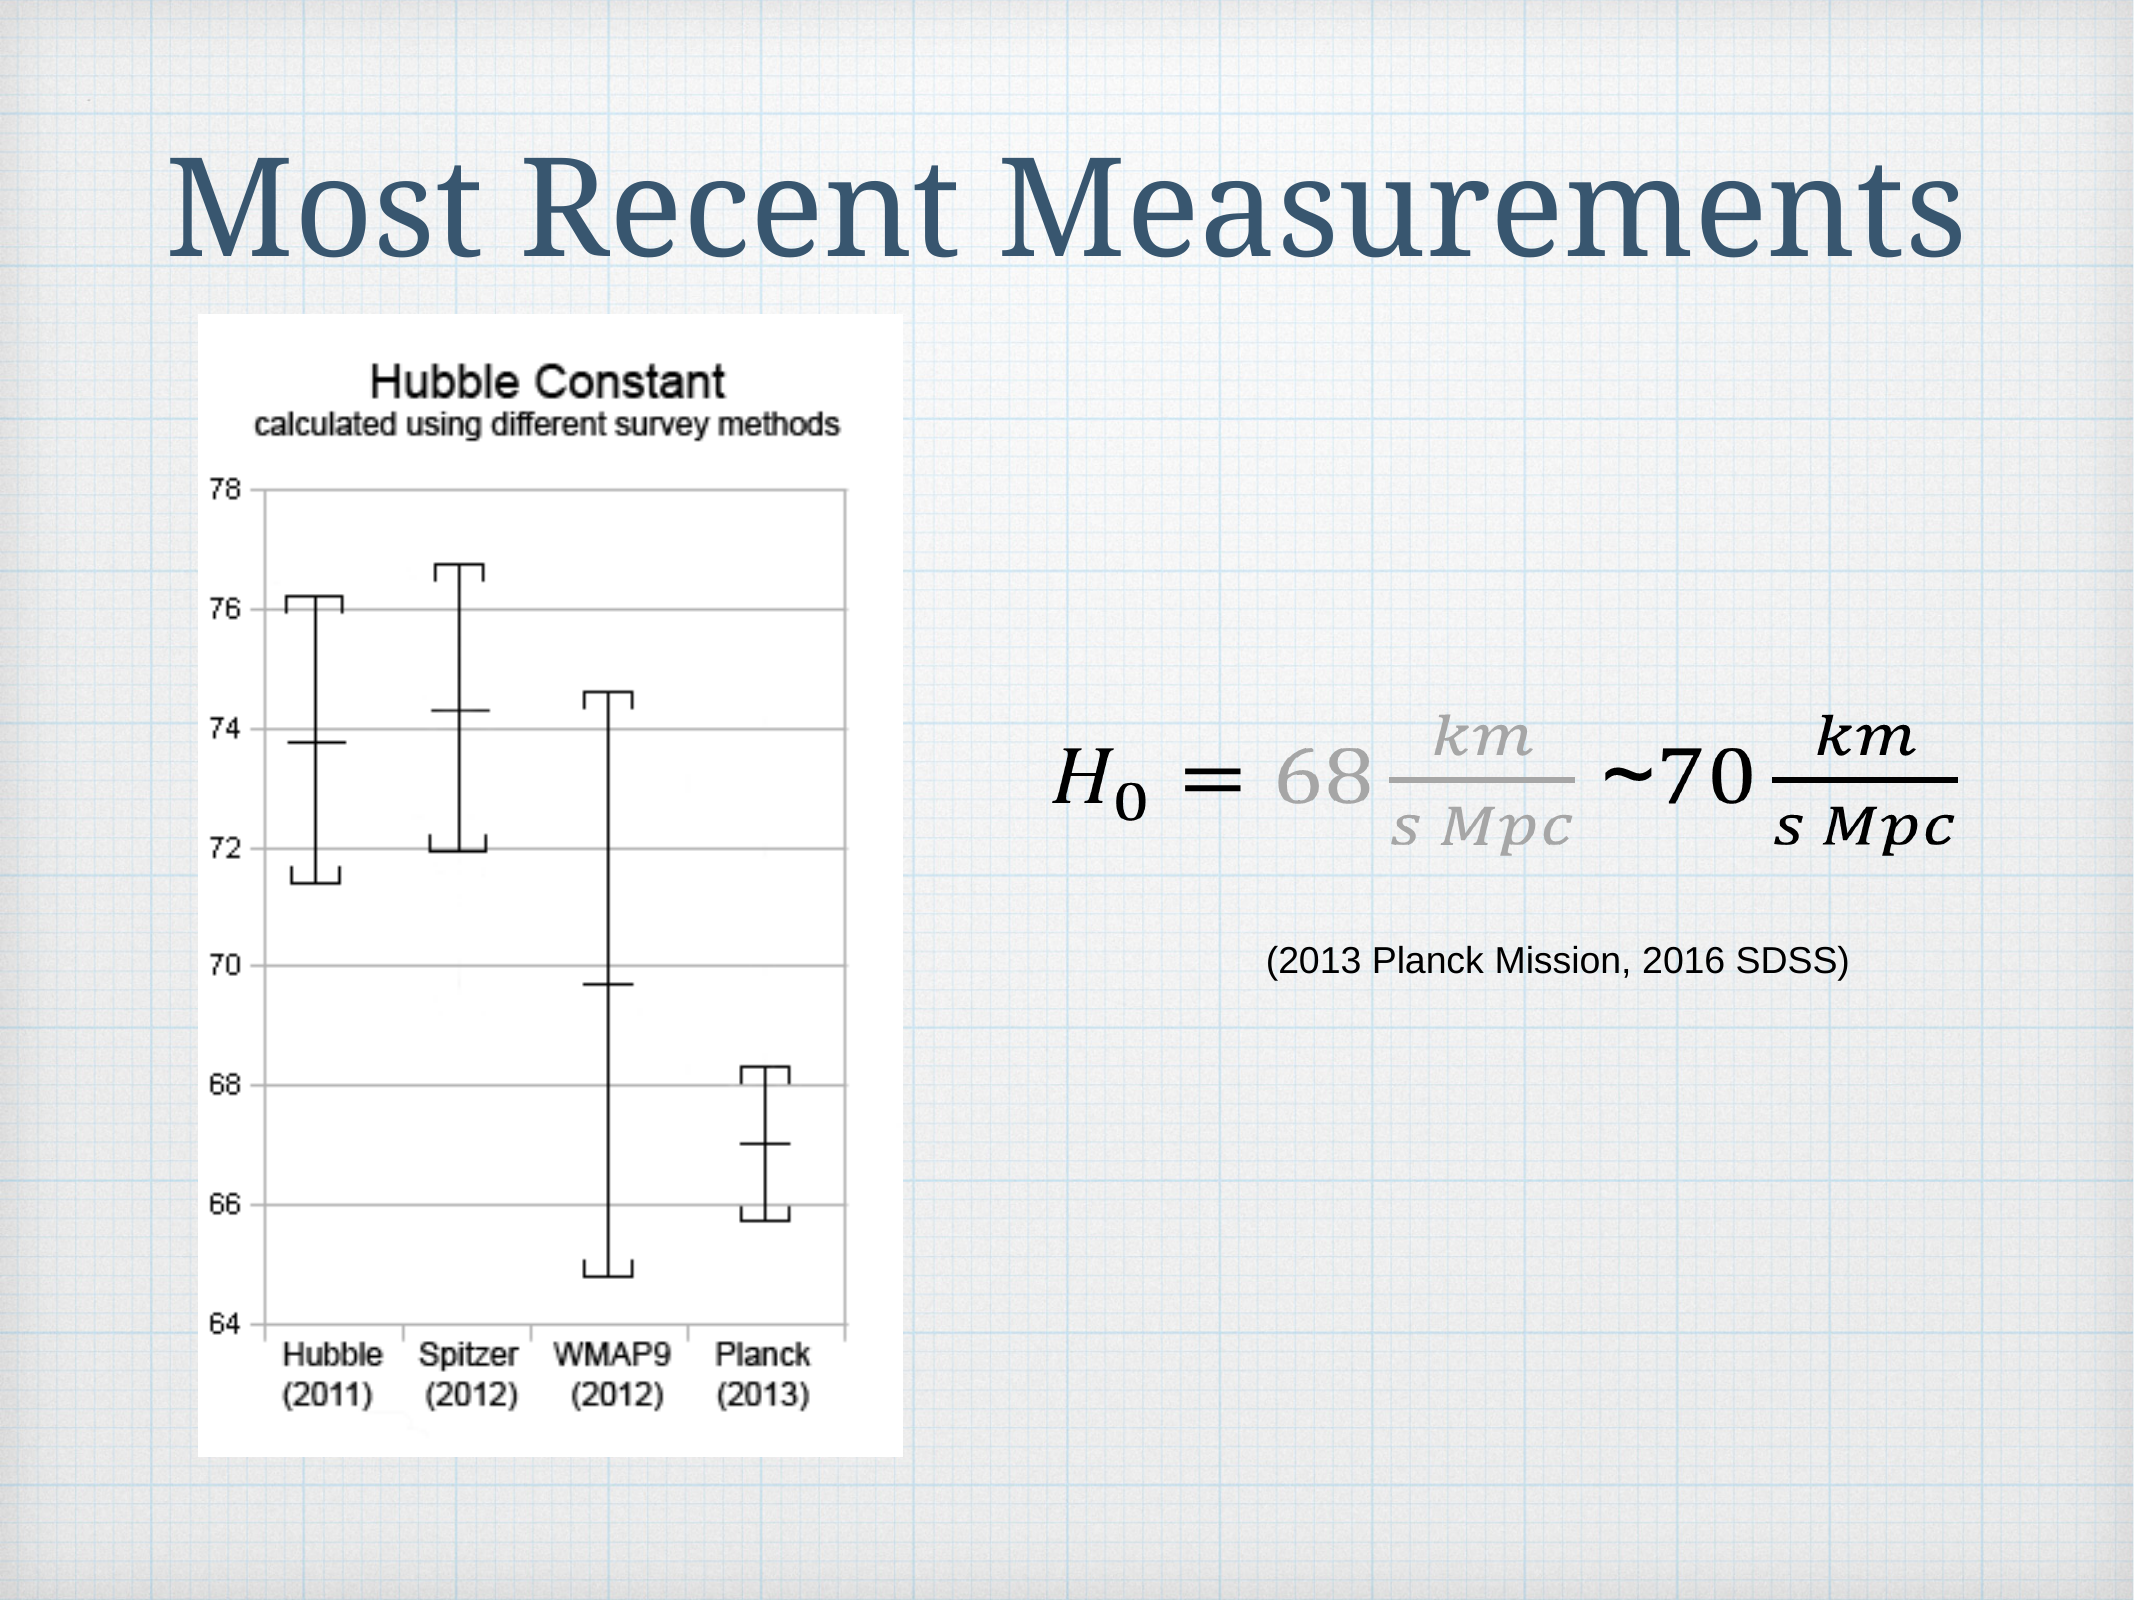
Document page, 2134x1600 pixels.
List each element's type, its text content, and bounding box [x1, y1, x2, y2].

picture [0, 0, 2134, 1600]
text_box [1049, 697, 1966, 870]
text_box (2013 Planck Mission, 2016 SDSS) [1251, 928, 1888, 989]
text_box Most Recent Measurements [12, 1, 2121, 402]
